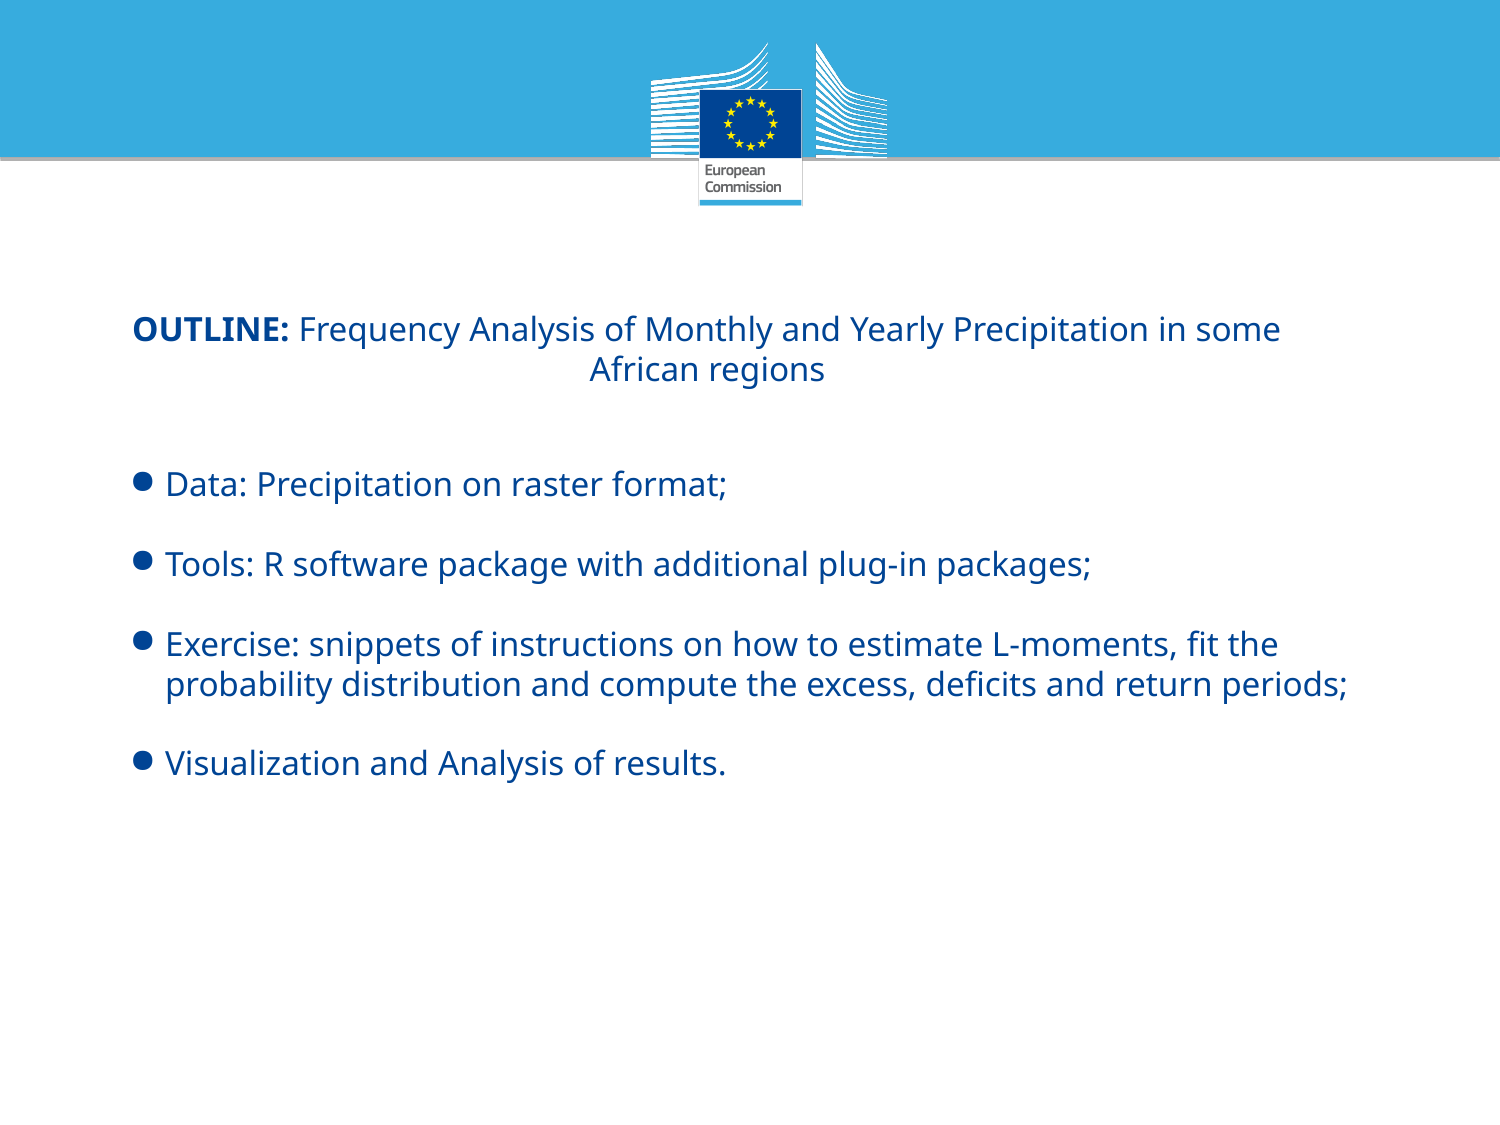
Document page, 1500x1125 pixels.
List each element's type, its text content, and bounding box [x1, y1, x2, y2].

text_box OUTLINE: Frequency Analysis of Monthly and Yearly Precipitation in some African regions [60, 255, 1356, 495]
text_box Data: Precipitation on raster format; Tools: R software package with additional plug-in packages; Exercise: snippets of instructions on how to estimate L-moments, fit the probability distribution and compute the excess, deficits and return periods; Visualization and Analysis of results. [114, 410, 1410, 751]
picture [651, 42, 887, 207]
